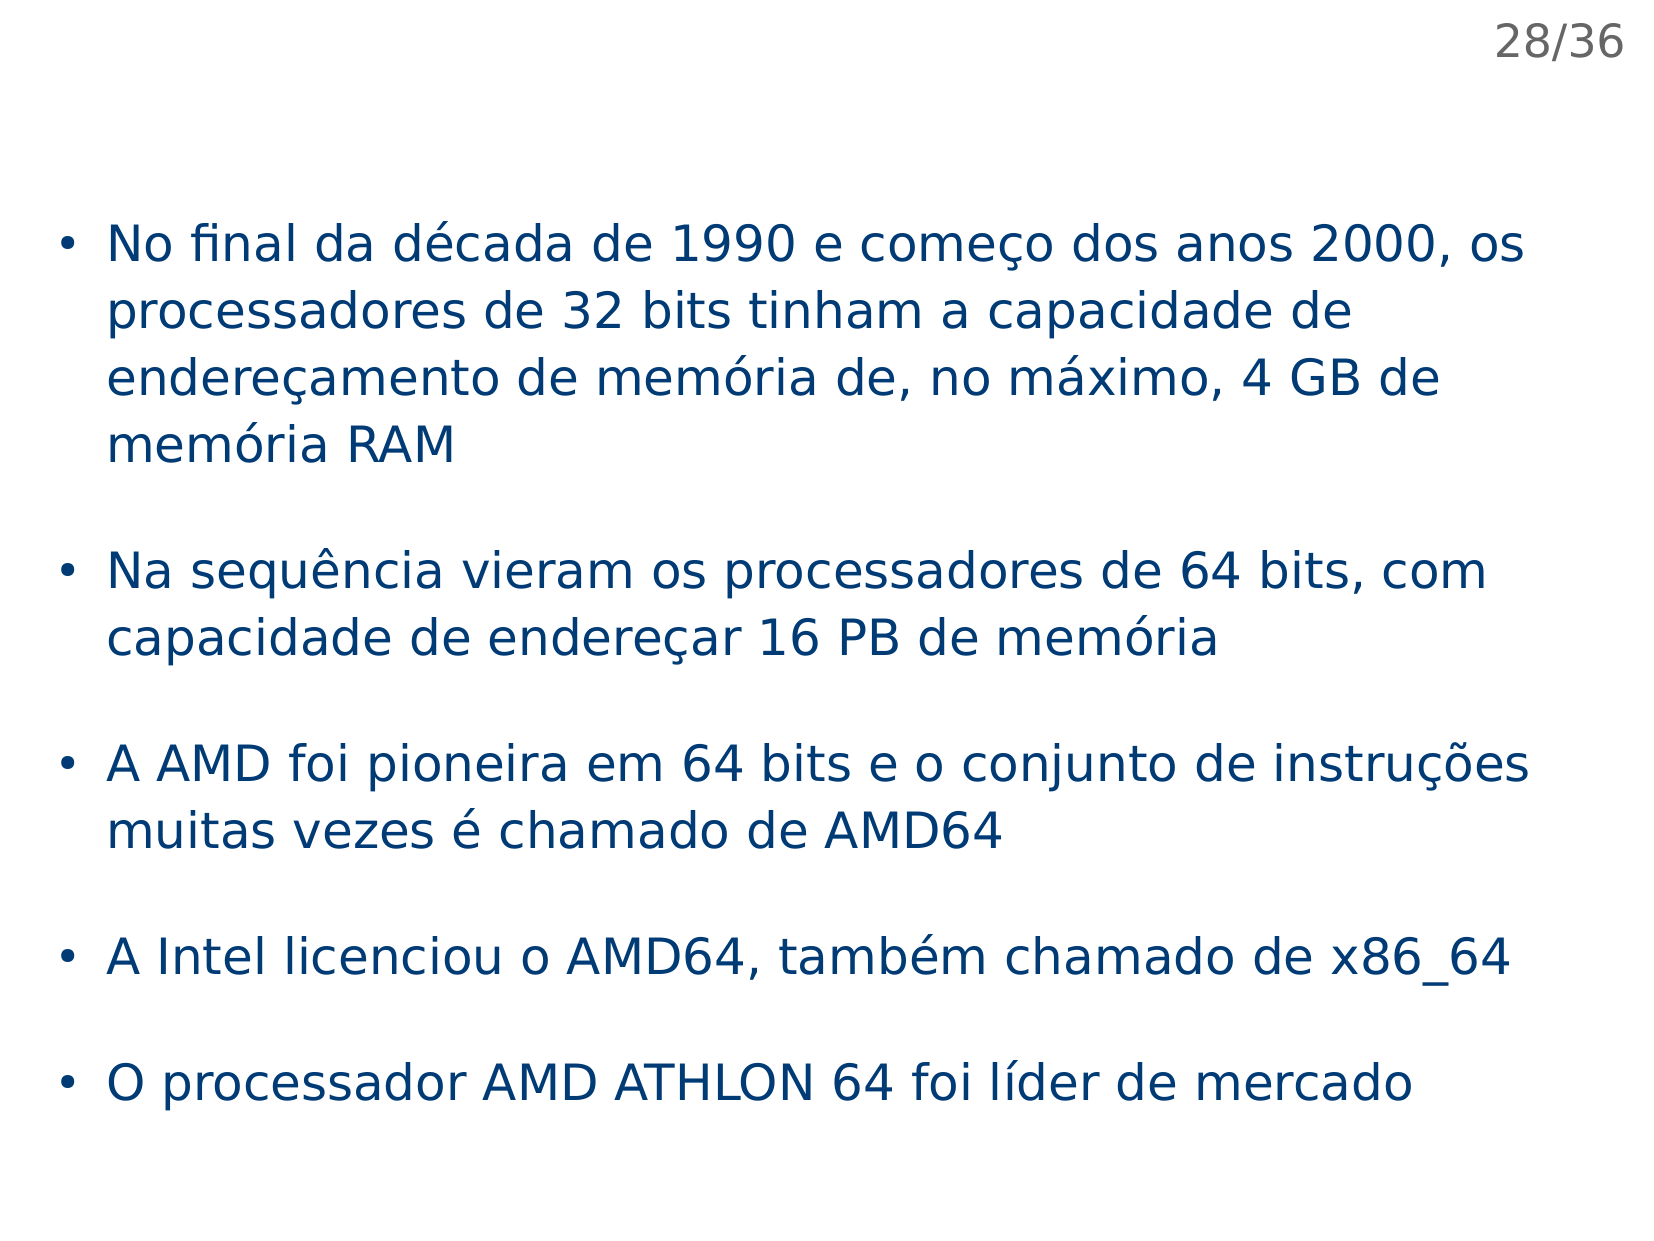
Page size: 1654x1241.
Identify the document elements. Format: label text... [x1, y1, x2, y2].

list No final da década de 1990 e começo dos anos 2000, os processadores de 32 bits tinham a capacidade de endereçamento de memória de, no máximo, 4 GB de memória RAM Na sequência vieram os processadores de 64 bits, com capacidade de endereçar 16 PB de memória A AMD foi pioneira em 64 bits e o conjunto de instruções muitas vezes é chamado de AMD64 A Intel licenciou o AMD64, também chamado de x86_64 O processador AMD ATHLON 64 foi líder de mercado [59, 206, 1625, 1211]
